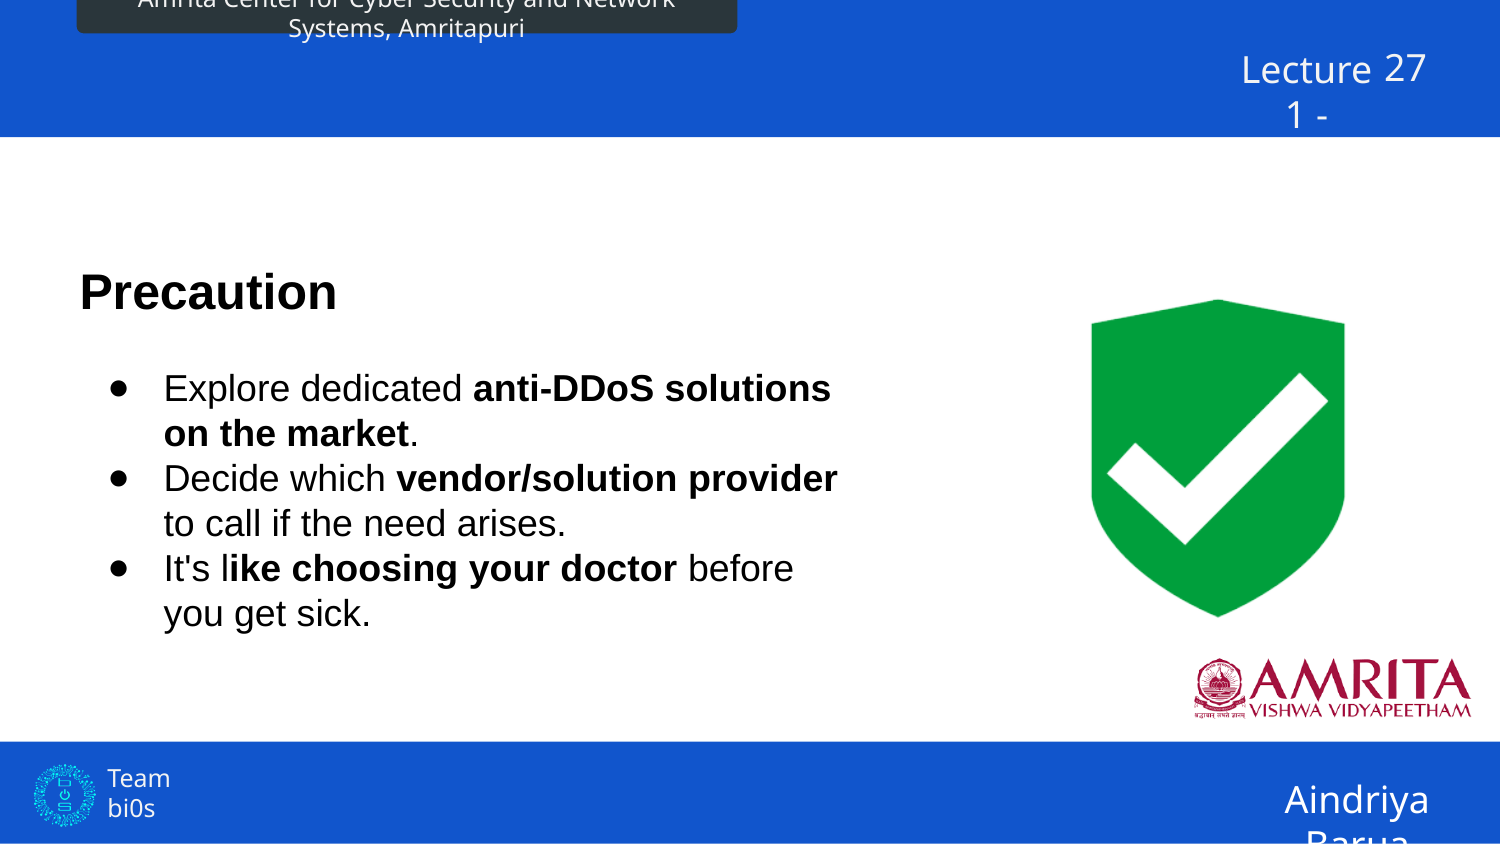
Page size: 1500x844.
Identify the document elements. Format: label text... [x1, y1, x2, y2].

slide_number <number> [1322, 42, 1489, 98]
subtitle Explore dedicated anti-DDoS solutions on the market. Decide which vendor/solution provider to call if the need arises. It's like choosing your doctor before you get sick. [73, 348, 858, 664]
picture [1056, 296, 1383, 622]
text_box Precaution [64, 244, 715, 339]
picture [30, 763, 99, 828]
picture [1193, 654, 1473, 724]
